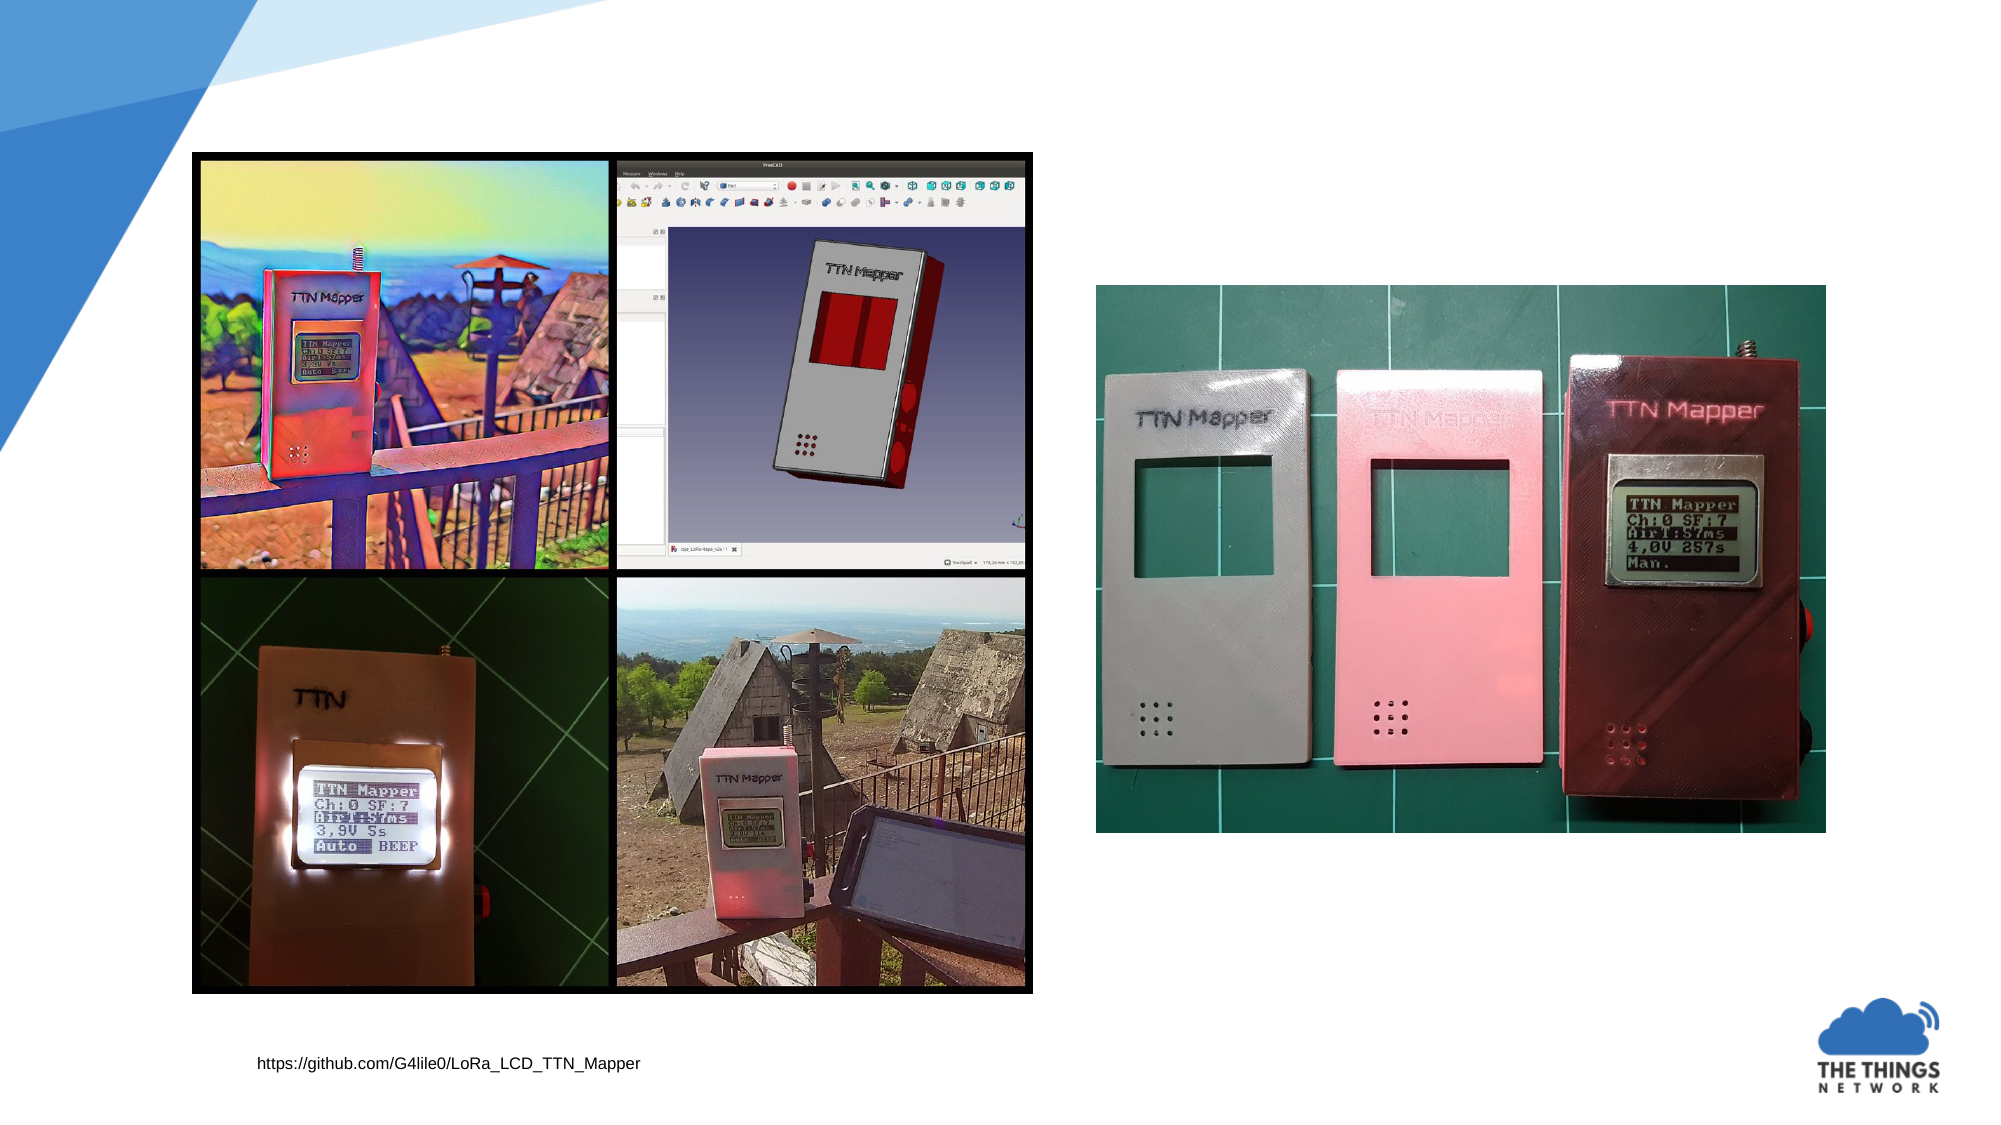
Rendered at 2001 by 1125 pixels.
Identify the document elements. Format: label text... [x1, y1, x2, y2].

text_box https://github.com/G4lile0/LoRa_LCD_TTN_Mapper [242, 1037, 1012, 1109]
picture [0, 0, 1940, 1093]
